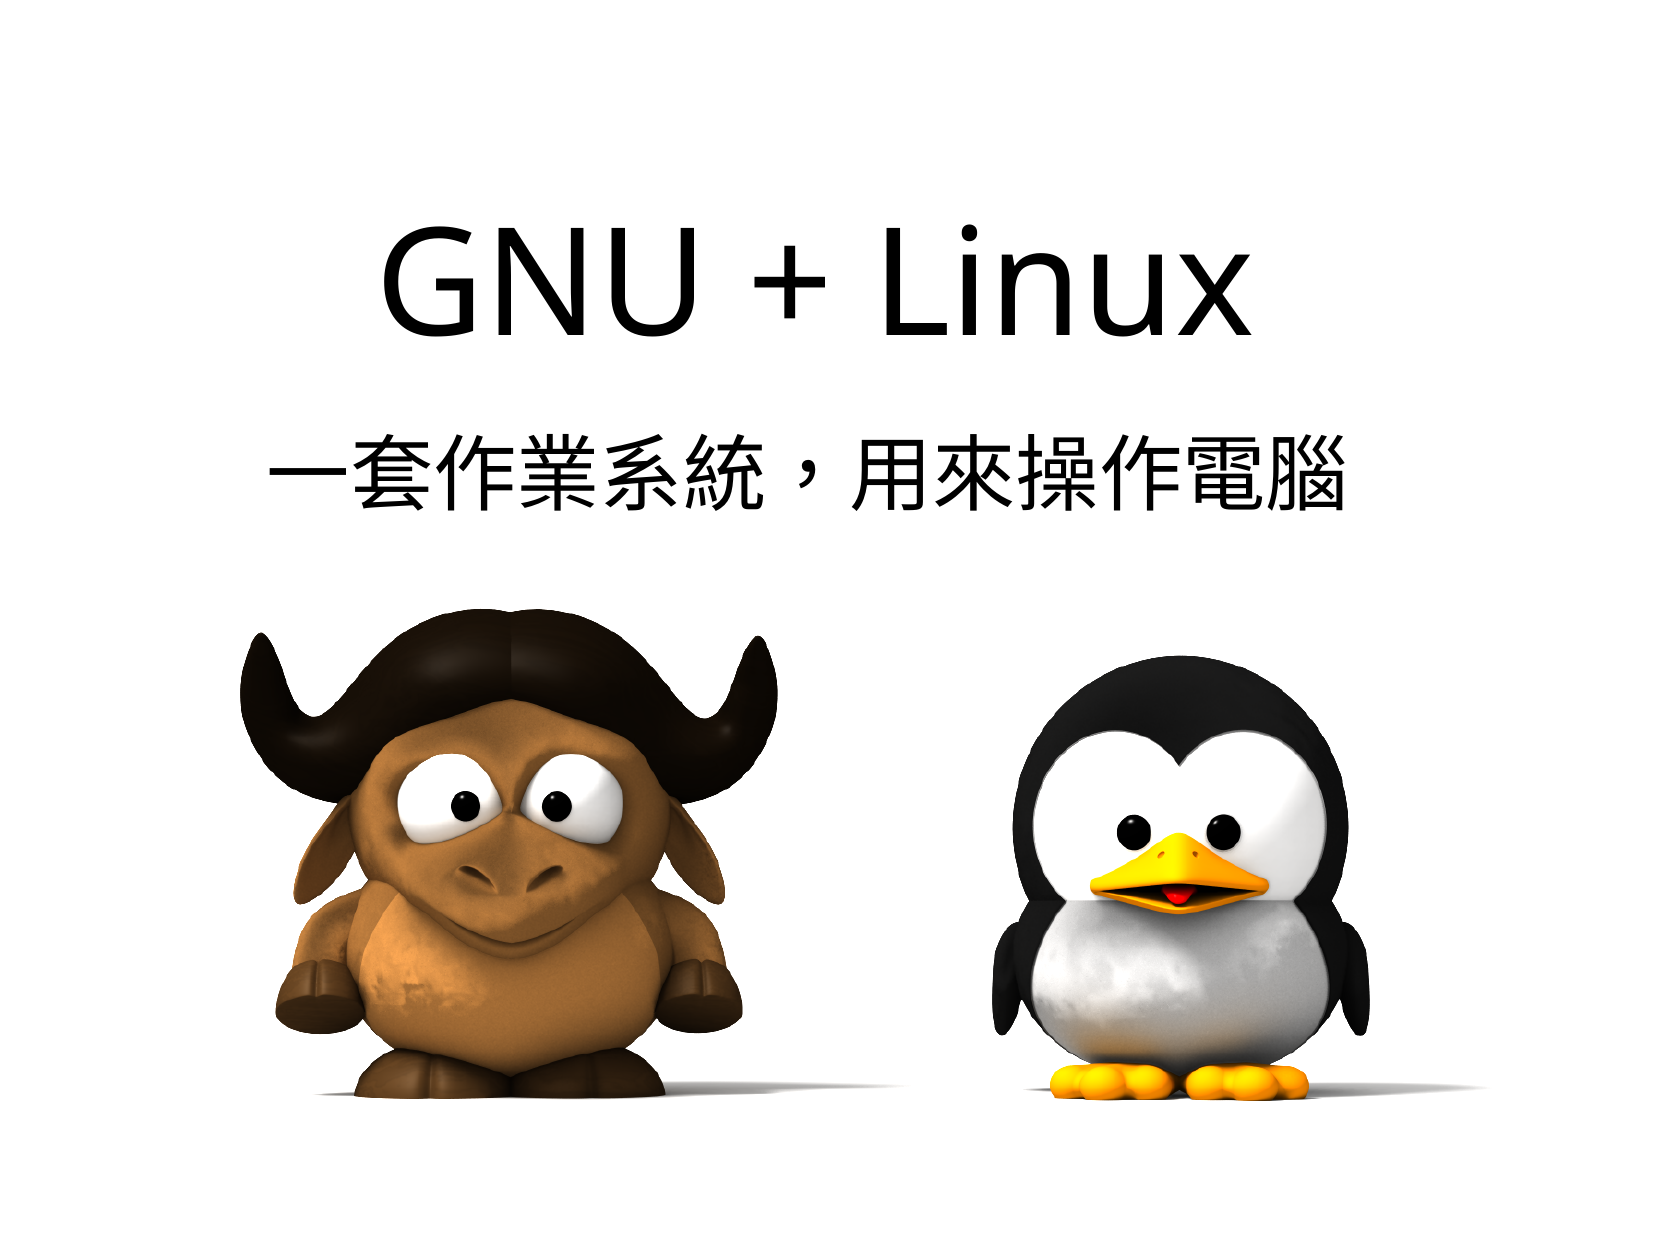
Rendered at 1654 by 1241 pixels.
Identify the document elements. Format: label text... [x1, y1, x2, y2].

list 一套作業系統，用來操作電腦 [80, 407, 1536, 863]
picture [106, 543, 1583, 1241]
title GNU + Linux [70, 141, 1560, 414]
